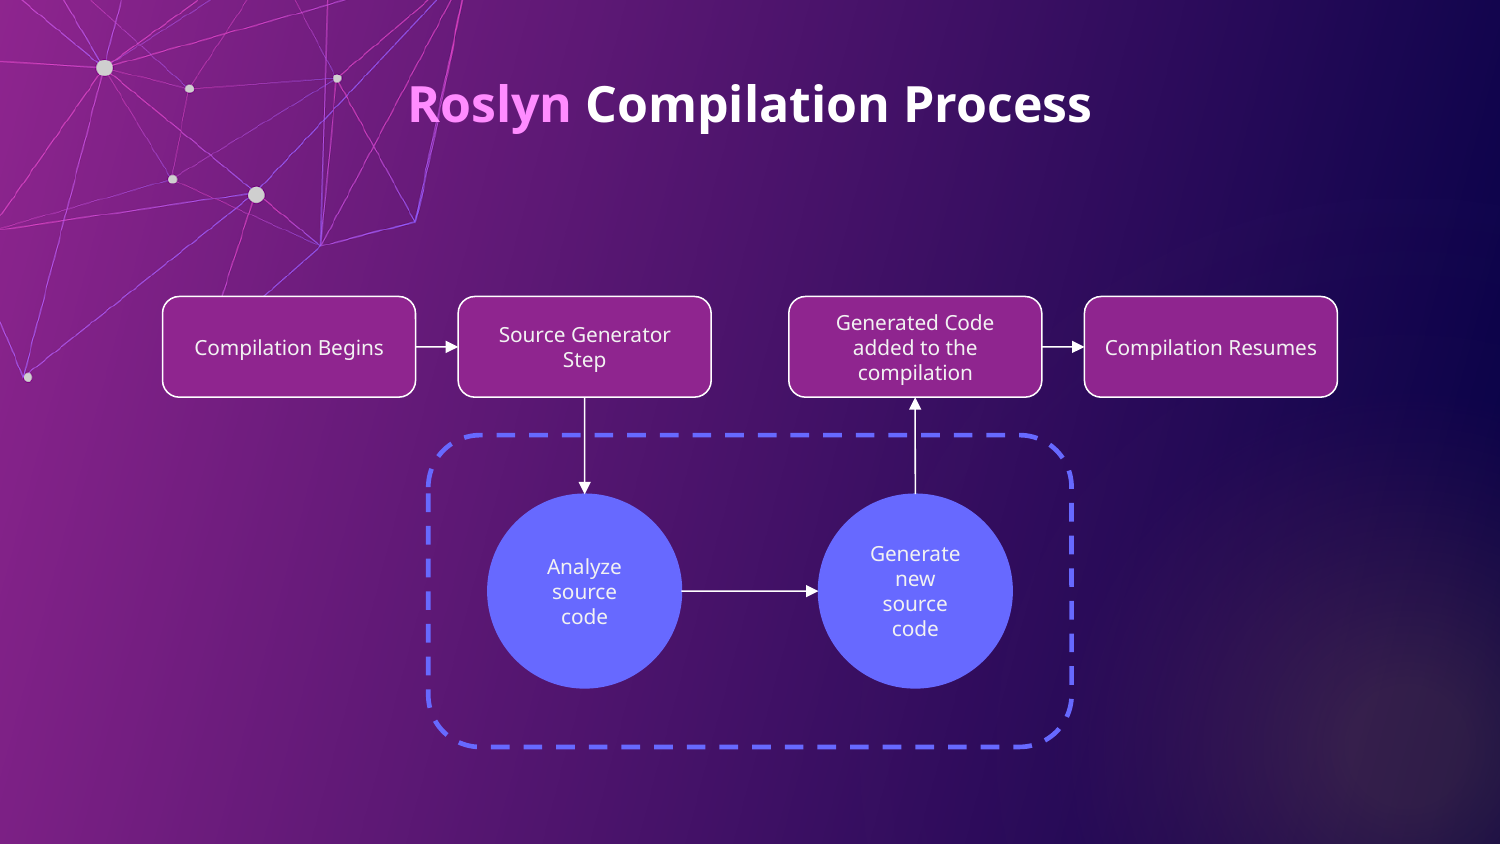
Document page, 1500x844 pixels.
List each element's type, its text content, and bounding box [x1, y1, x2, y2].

text_box Compilation Begins [162, 296, 416, 398]
picture [0, 0, 1500, 844]
text_box Generate new source code [818, 494, 1013, 688]
title Roslyn Compilation Process [322, 57, 1178, 214]
text_box Generated Code added to the compilation [788, 296, 1042, 398]
text_box Compilation Resumes [1084, 296, 1338, 398]
text_box Analyze source code [487, 494, 682, 688]
text_box Source Generator Step [458, 296, 712, 398]
